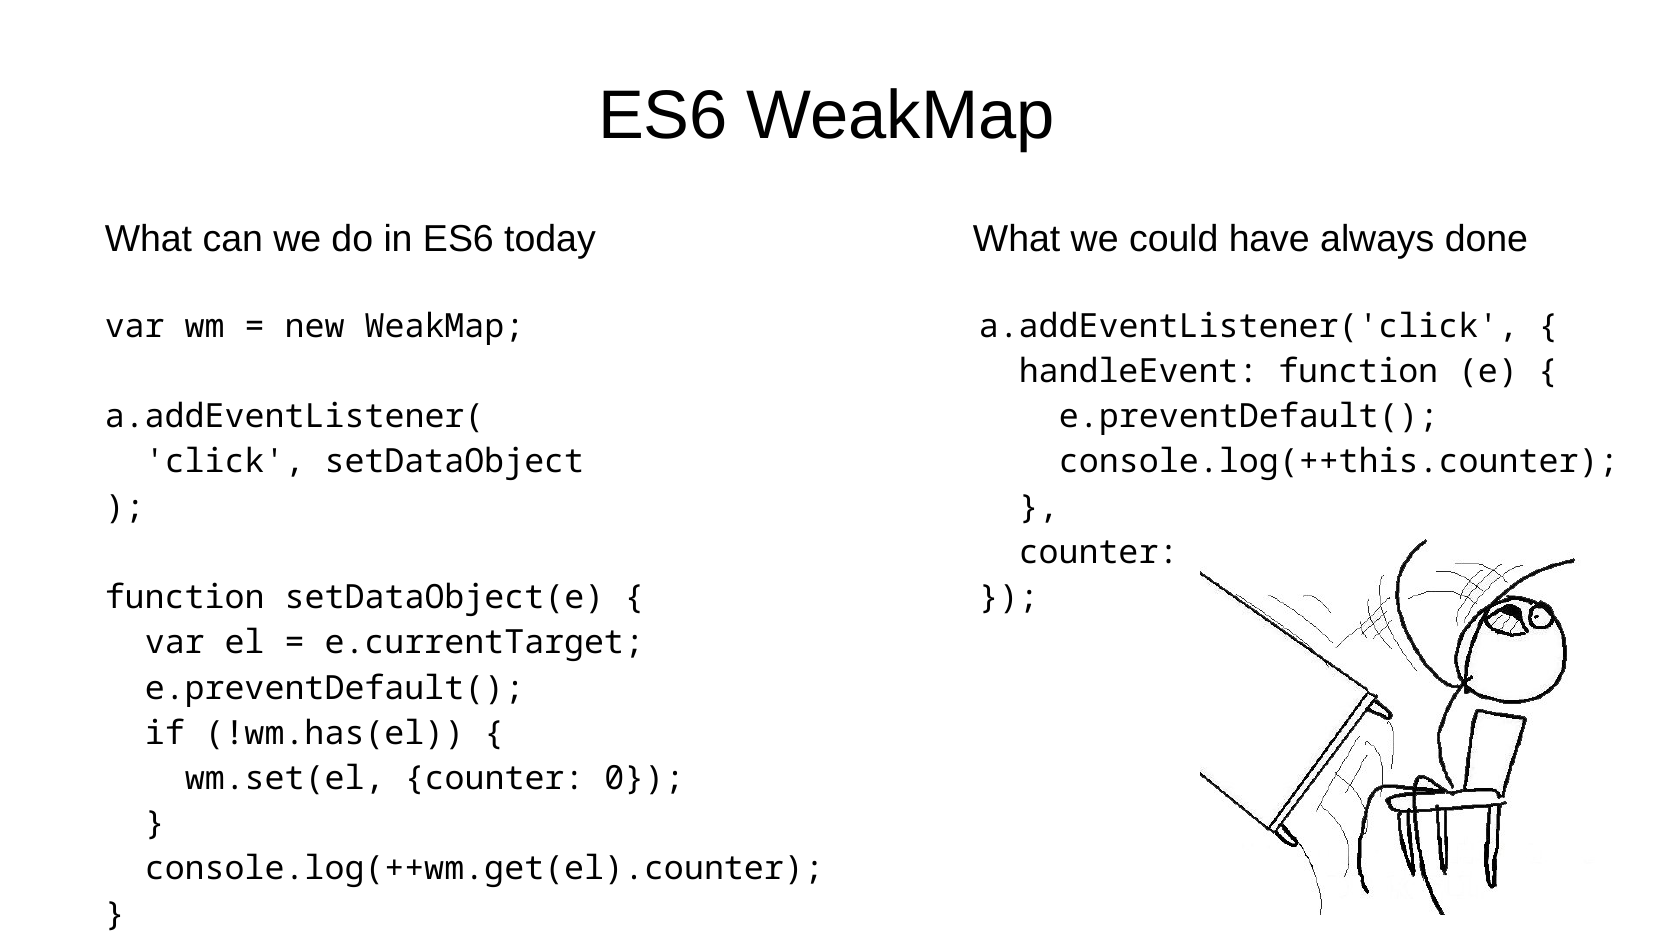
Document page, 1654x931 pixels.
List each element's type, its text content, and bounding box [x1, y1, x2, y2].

text_box a.addEventListener('click', { handleEvent: function (e) { e.preventDefault(); console.log(++this.counter); }, counter: 0 }); [964, 294, 1634, 555]
text_box What we could have always done [958, 210, 1544, 267]
title ES6 WeakMap [82, 37, 1571, 193]
picture [1200, 524, 1632, 915]
text_box What can we do in ES6 today [90, 210, 611, 267]
text_box var wm = new WeakMap; a.addEventListener( 'click', setDataObject ); function setDataObject(e) { var el = e.currentTarget; e.preventDefault(); if (!wm.has(el)) { wm.set(el, {counter: 0}); } console.log(++wm.get(el).counter); } [90, 294, 840, 870]
